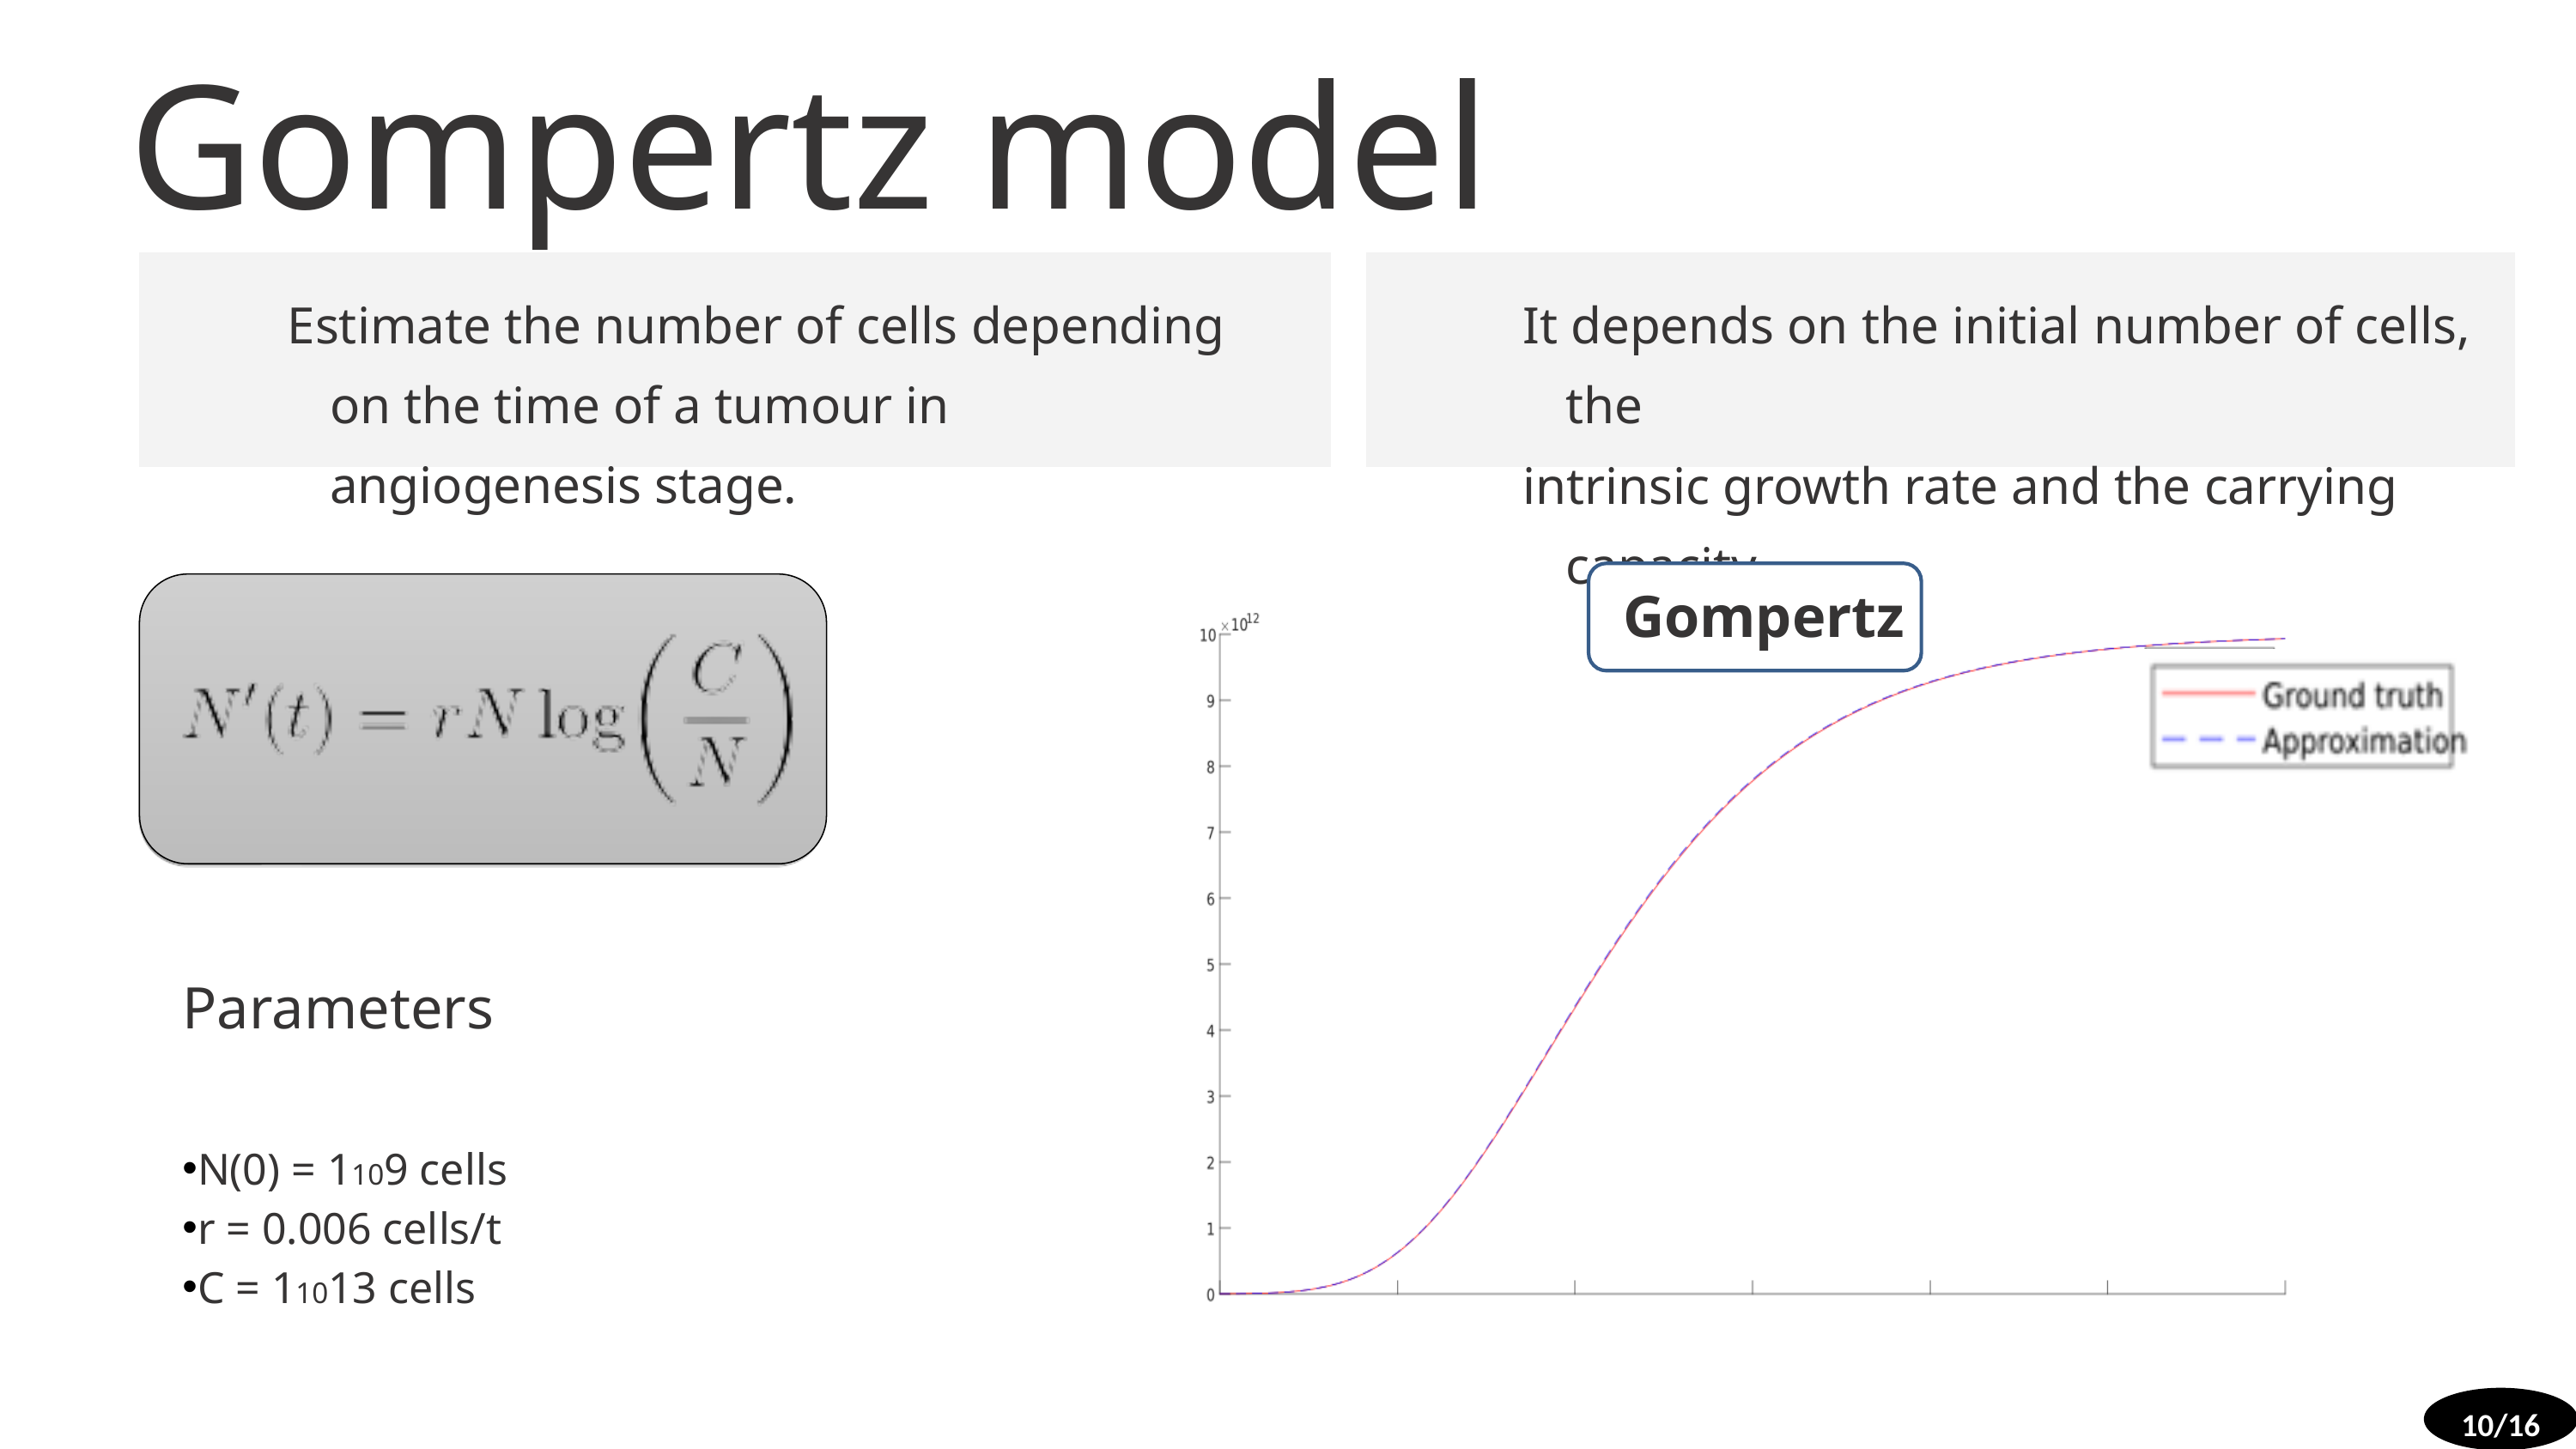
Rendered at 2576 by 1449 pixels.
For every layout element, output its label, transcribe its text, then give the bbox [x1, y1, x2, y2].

text_box [2513, 1424, 2576, 1449]
text_box Estimate the number of cells depending on the time of a tumour in angiogenesis stage. [159, 273, 1226, 430]
text_box Gompertz model [129, 37, 1740, 246]
text_box [139, 248, 1332, 467]
picture [2136, 649, 2481, 789]
text_box [2078, 480, 2093, 500]
text_box It depends on the initial number of cells, the intrinsic growth rate and the carrying capacity. [1395, 273, 2515, 429]
text_box Gompertz [1610, 574, 1922, 656]
text_box N(0) = 1109 cells r = 0.006 cells/t C = 11013 cells [182, 1134, 870, 1313]
picture [107, 585, 859, 870]
text_box [912, 473, 2576, 1449]
text_box Parameters [182, 960, 870, 1035]
text_box [157, 573, 809, 585]
text_box 10/16 [2425, 1389, 2576, 1449]
text_box [1366, 248, 2515, 467]
